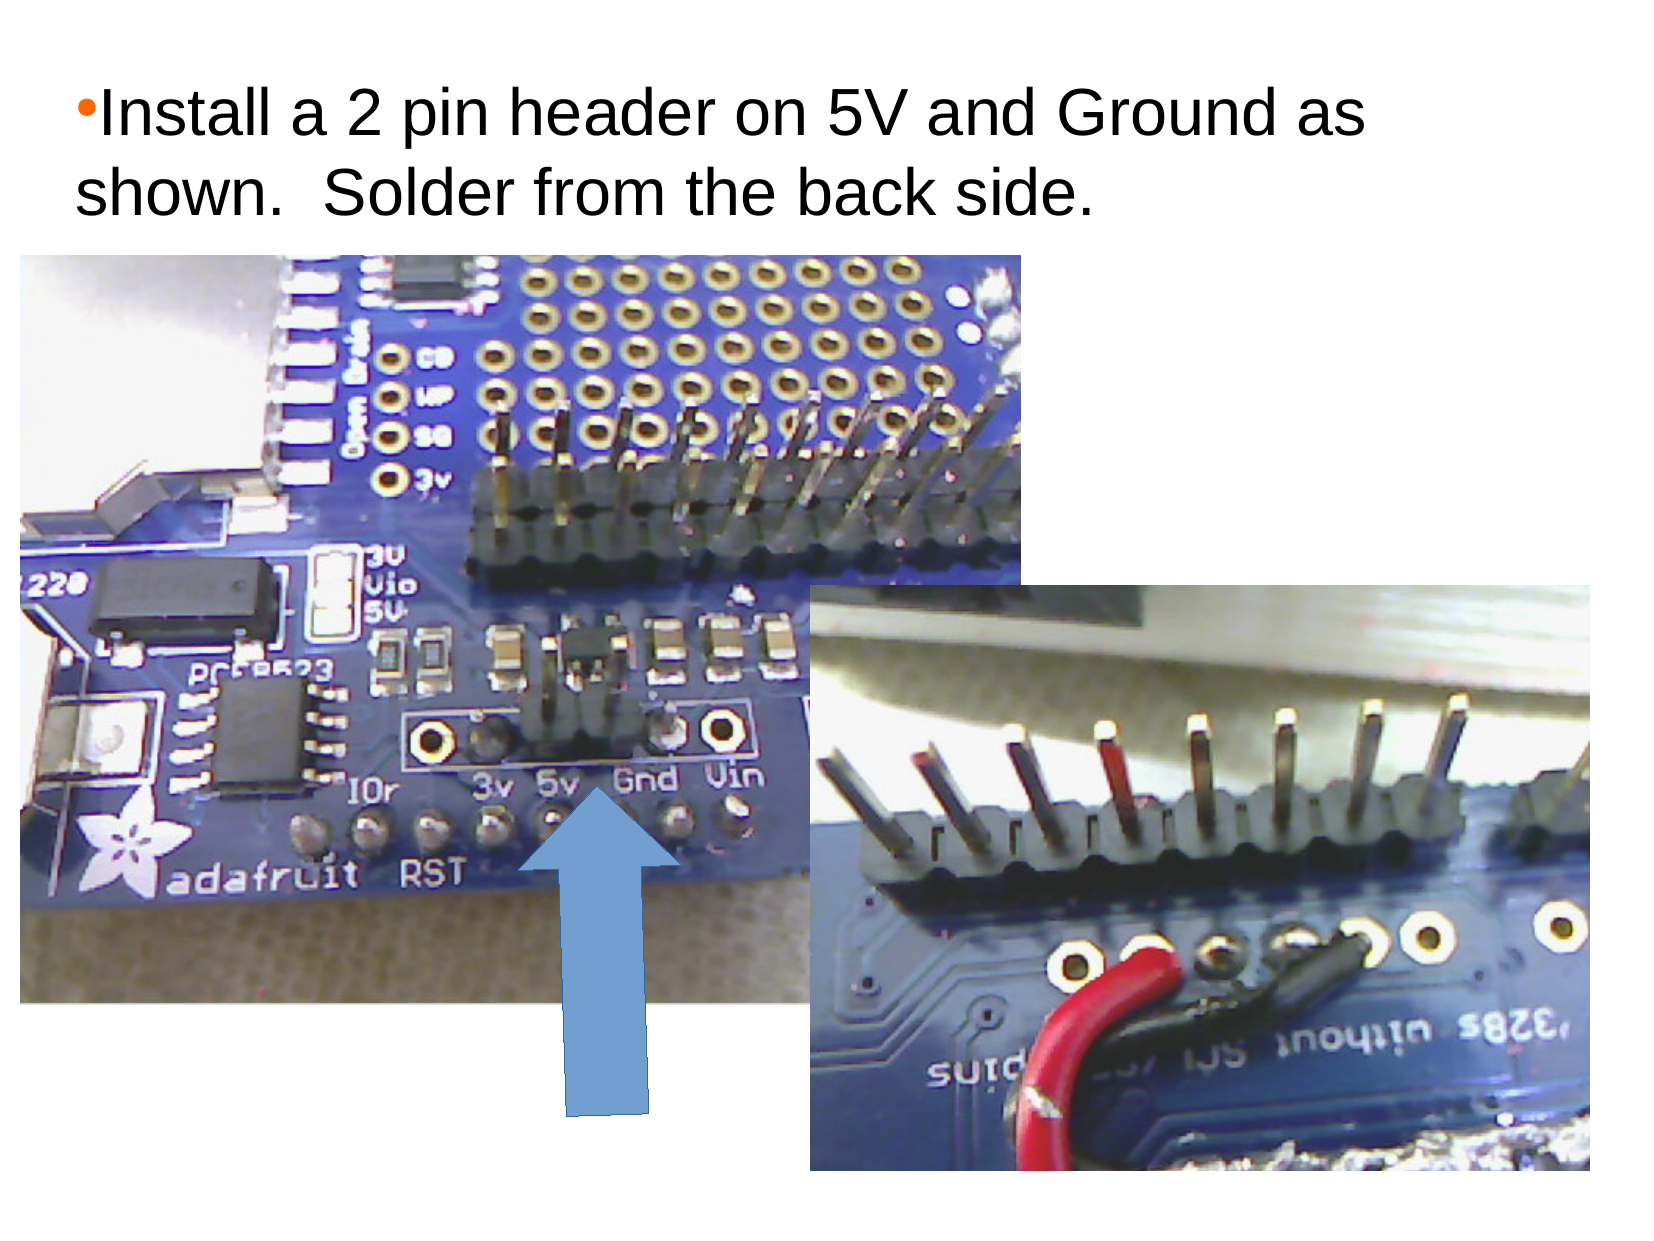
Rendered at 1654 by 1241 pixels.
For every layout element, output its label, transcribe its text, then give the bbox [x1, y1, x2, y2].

text_box [517, 785, 683, 1117]
list Install a 2 pin header on 5V and Ground as shown. Solder from the back side. [75, 69, 1564, 585]
picture [20, 255, 1590, 1171]
